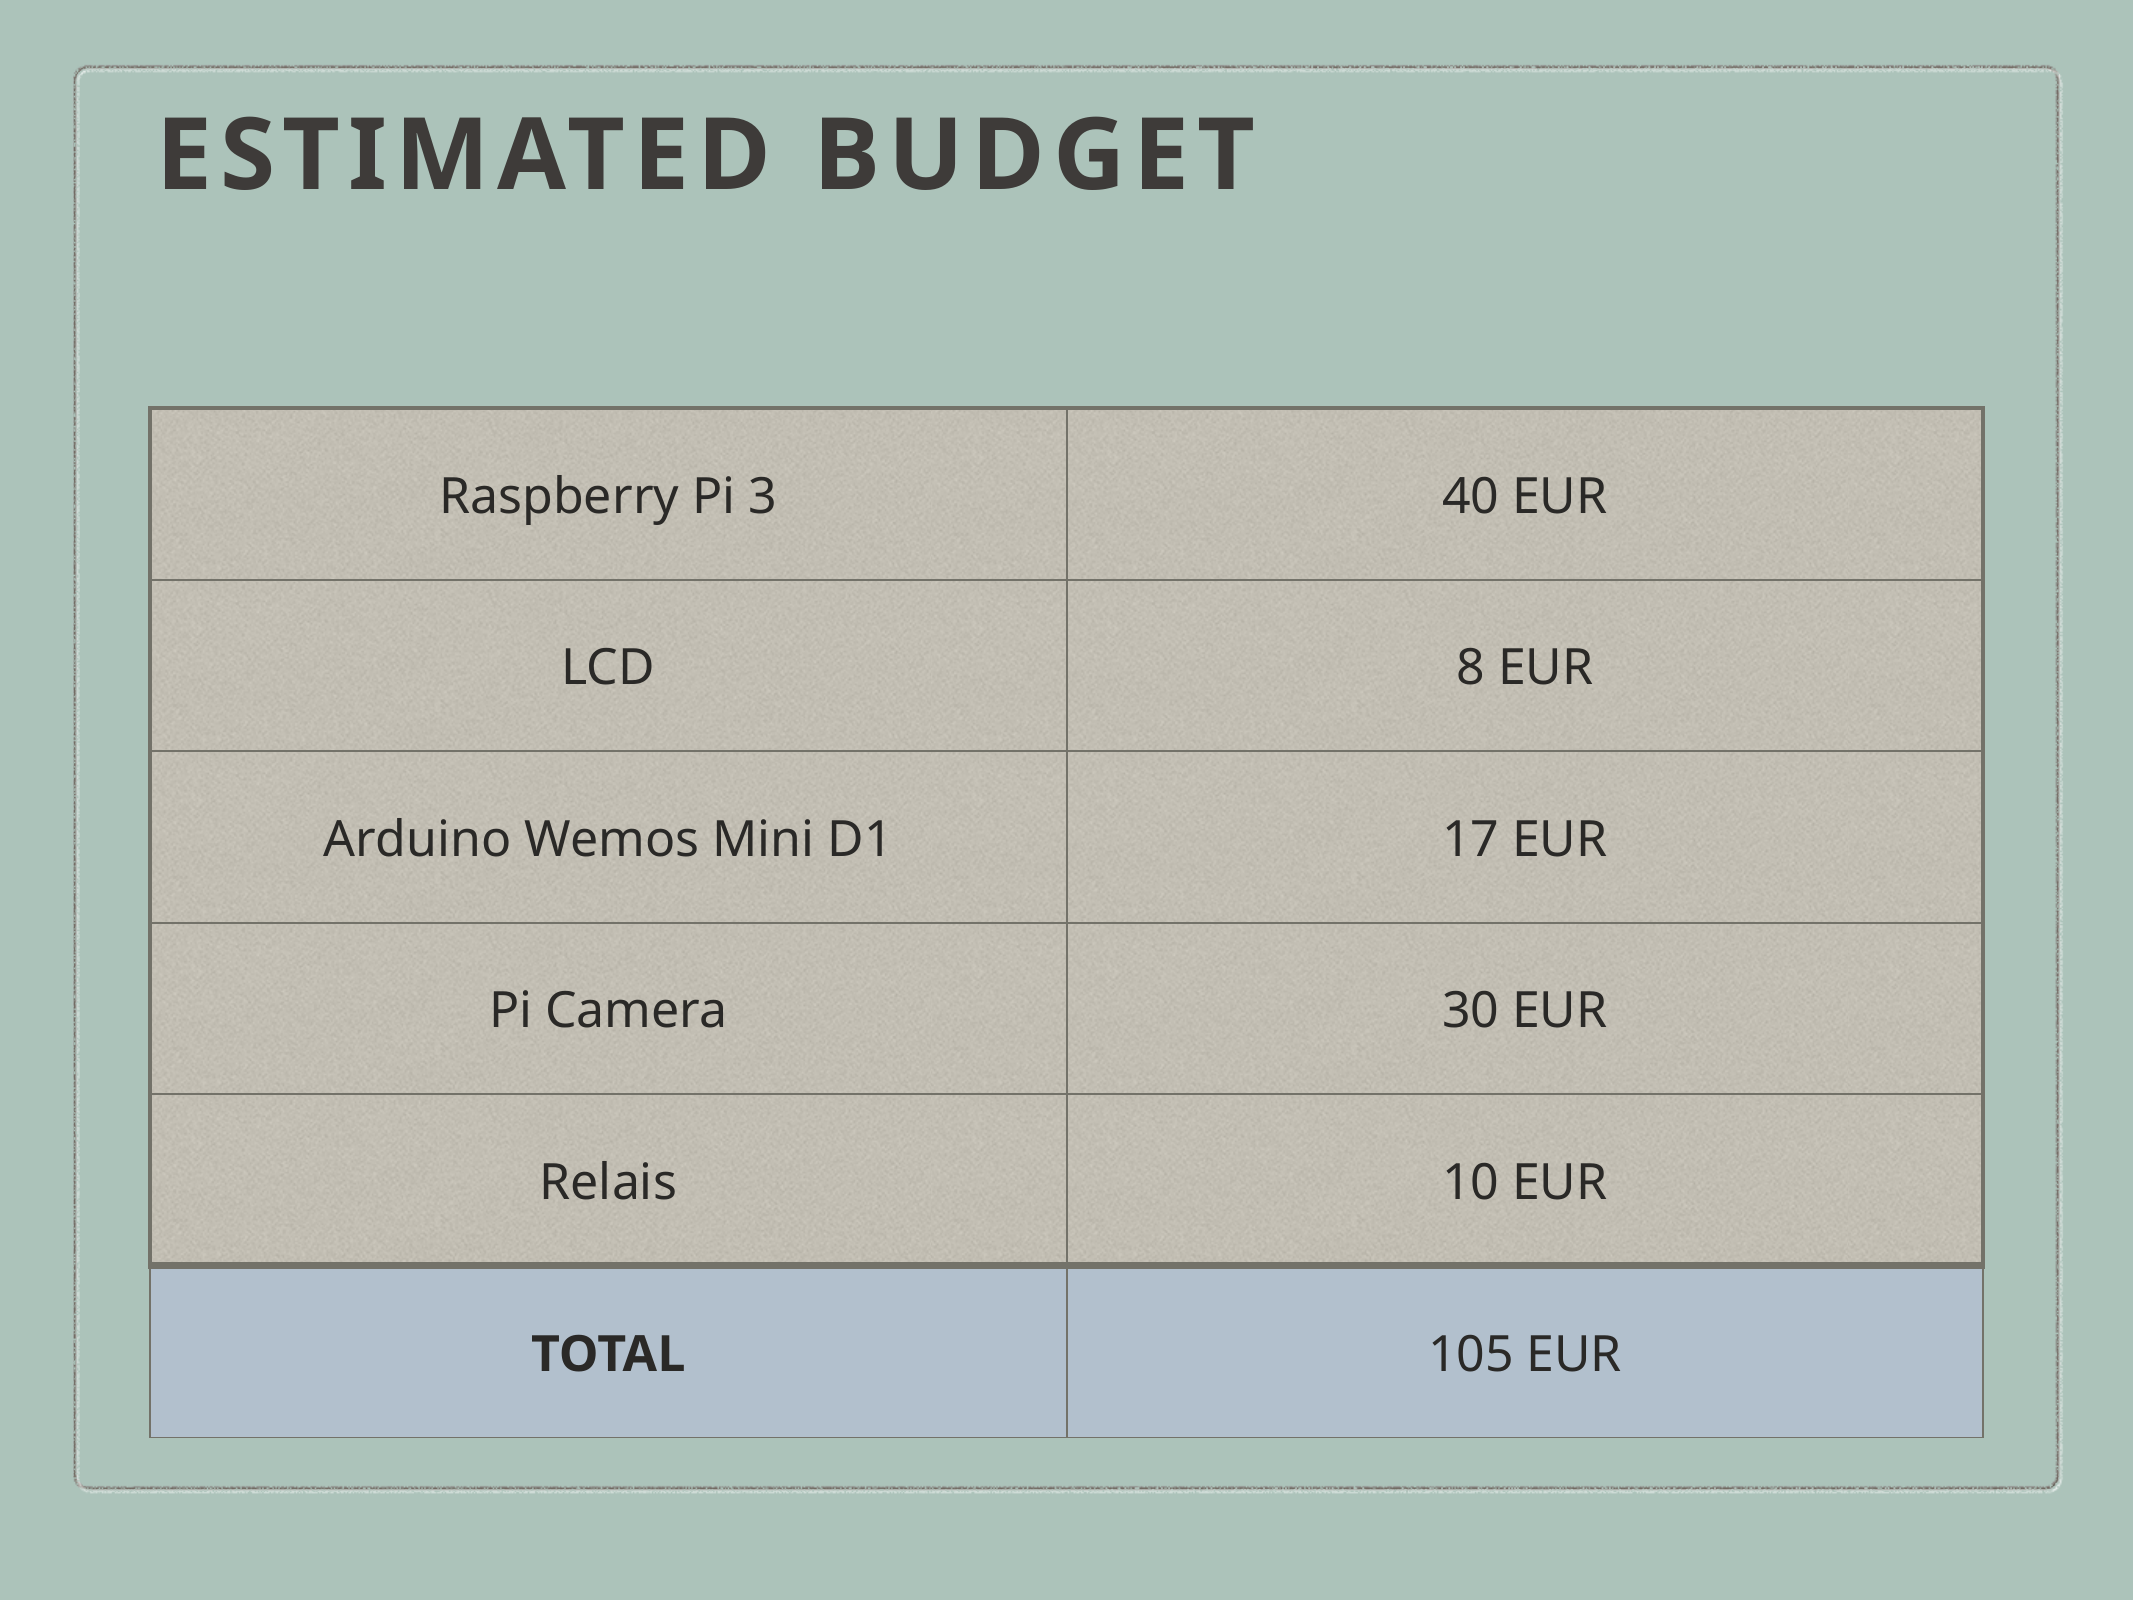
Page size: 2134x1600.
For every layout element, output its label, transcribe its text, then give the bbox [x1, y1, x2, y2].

table_cell Pi Camera [152, 924, 1066, 1093]
table_cell 17 EUR [1068, 752, 1981, 922]
table_cell TOTAL [151, 1269, 1066, 1437]
table_header Raspberry Pi 3 [152, 410, 1066, 579]
title Estimated Budget [147, 104, 1986, 386]
picture [64, 58, 2069, 1498]
table_cell LCD [152, 581, 1066, 750]
table_cell 10 EUR [1068, 1095, 1981, 1262]
table_header 40 EUR [1068, 410, 1981, 579]
table_cell Relais [152, 1095, 1066, 1262]
table_cell Arduino Wemos Mini D1 [152, 752, 1066, 922]
table_cell 105 EUR [1068, 1269, 1982, 1437]
table_cell 8 EUR [1068, 581, 1981, 750]
table_cell 30 EUR [1068, 924, 1981, 1093]
